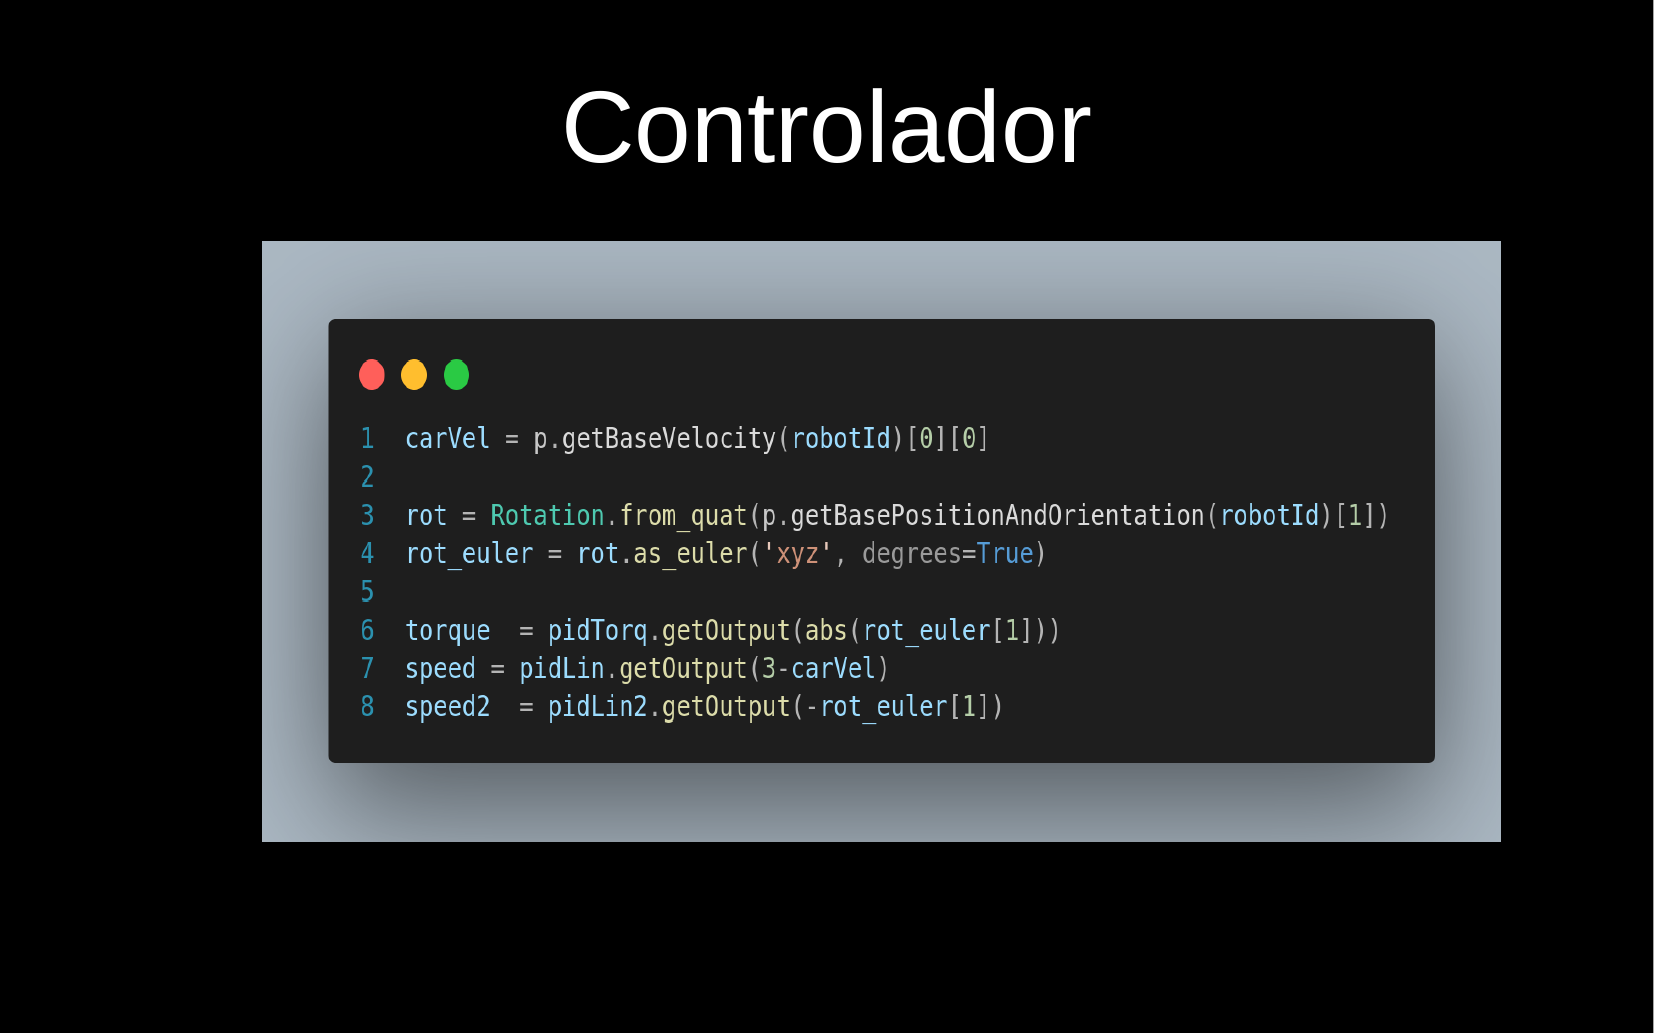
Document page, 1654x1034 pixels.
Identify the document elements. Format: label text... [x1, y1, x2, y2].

picture [262, 241, 1501, 842]
title Controlador [82, 41, 1571, 214]
